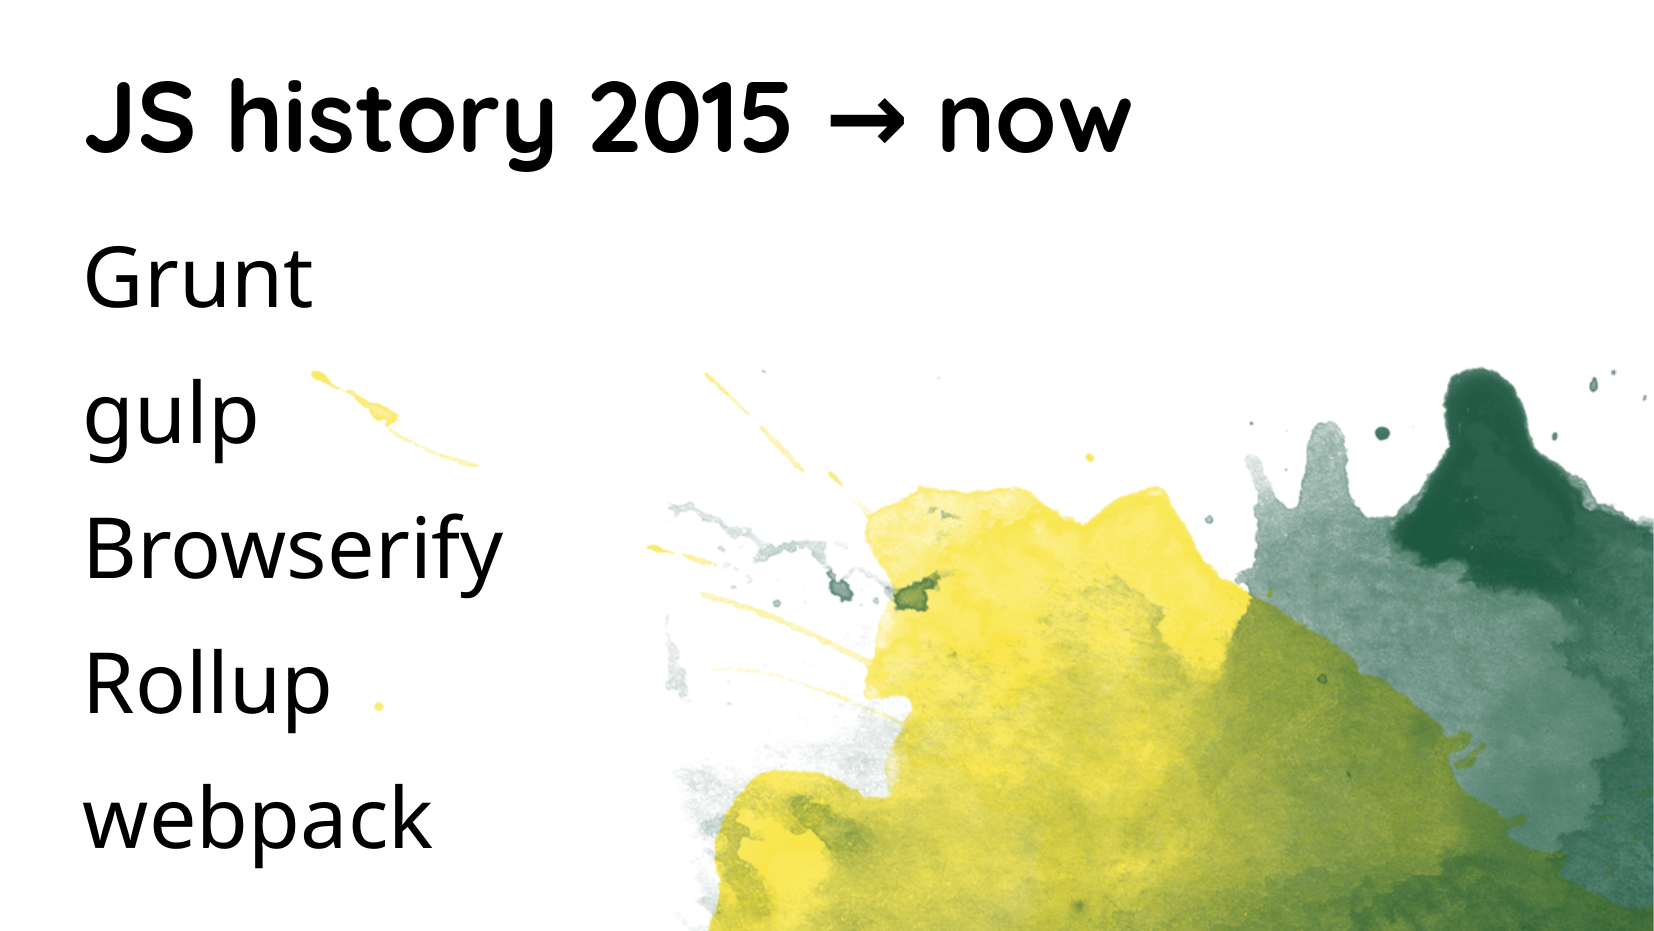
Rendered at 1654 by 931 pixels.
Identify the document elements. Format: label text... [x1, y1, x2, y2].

picture [0, 0, 1654, 931]
title JS history 2015 → now [82, 37, 1571, 193]
list Grunt gulp Browserify Rollup webpack [82, 217, 1571, 875]
